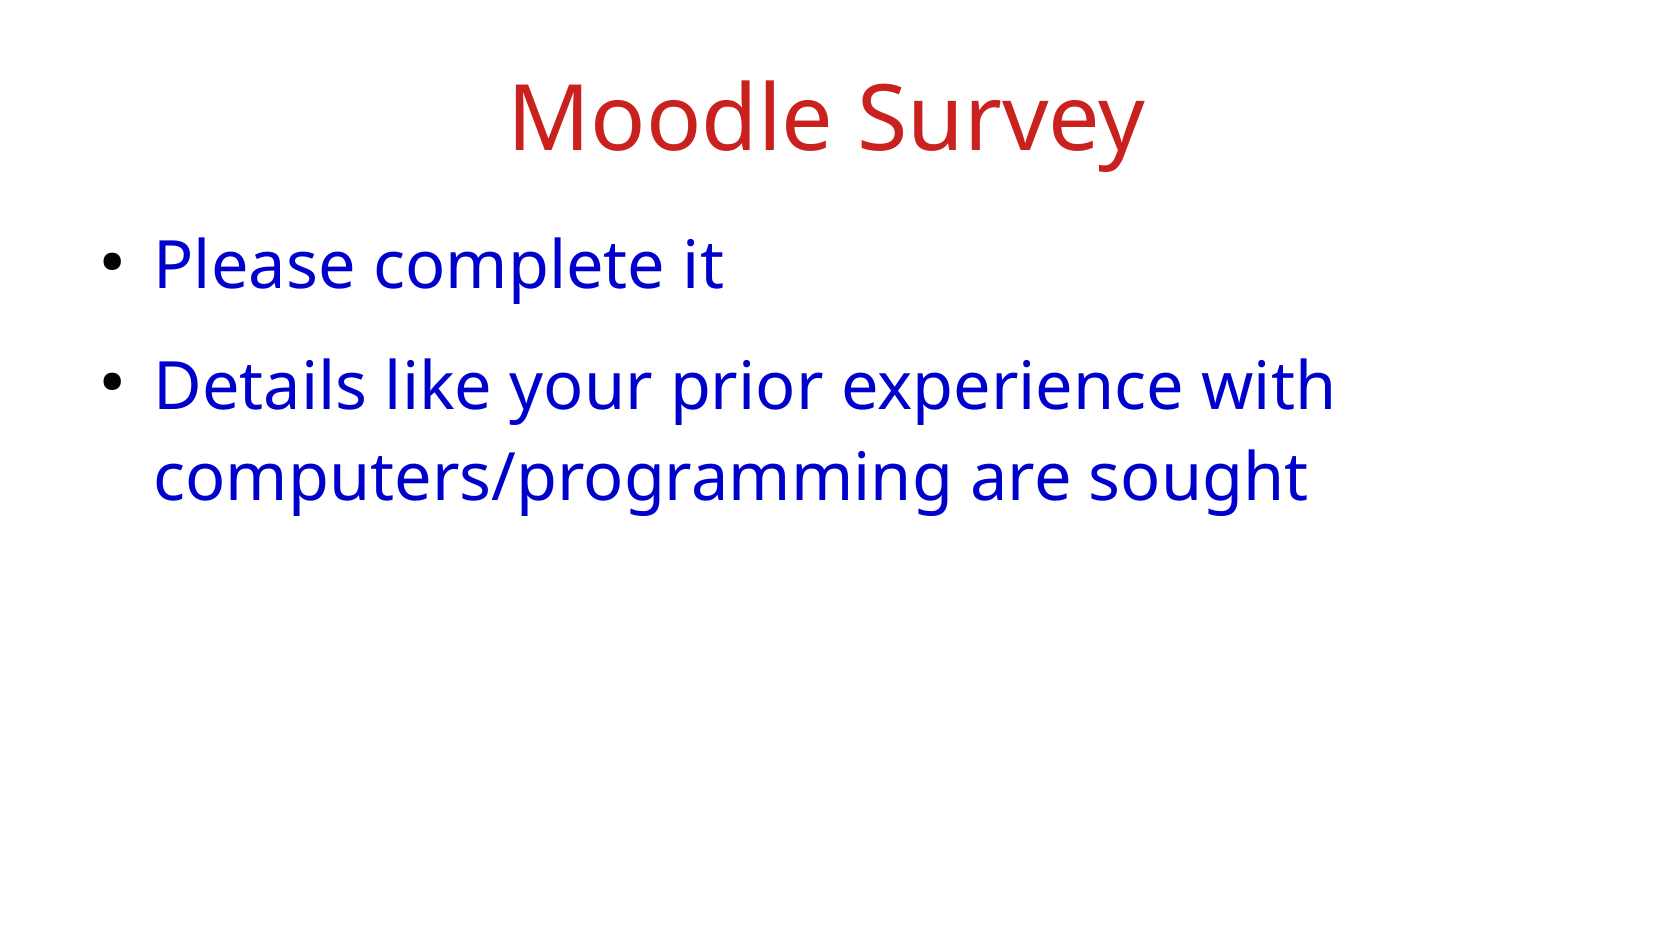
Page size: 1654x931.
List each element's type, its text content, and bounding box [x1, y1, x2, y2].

title Moodle Survey [82, 37, 1571, 193]
list Please complete it Details like your prior experience with computers/programming are sought [82, 217, 1571, 758]
